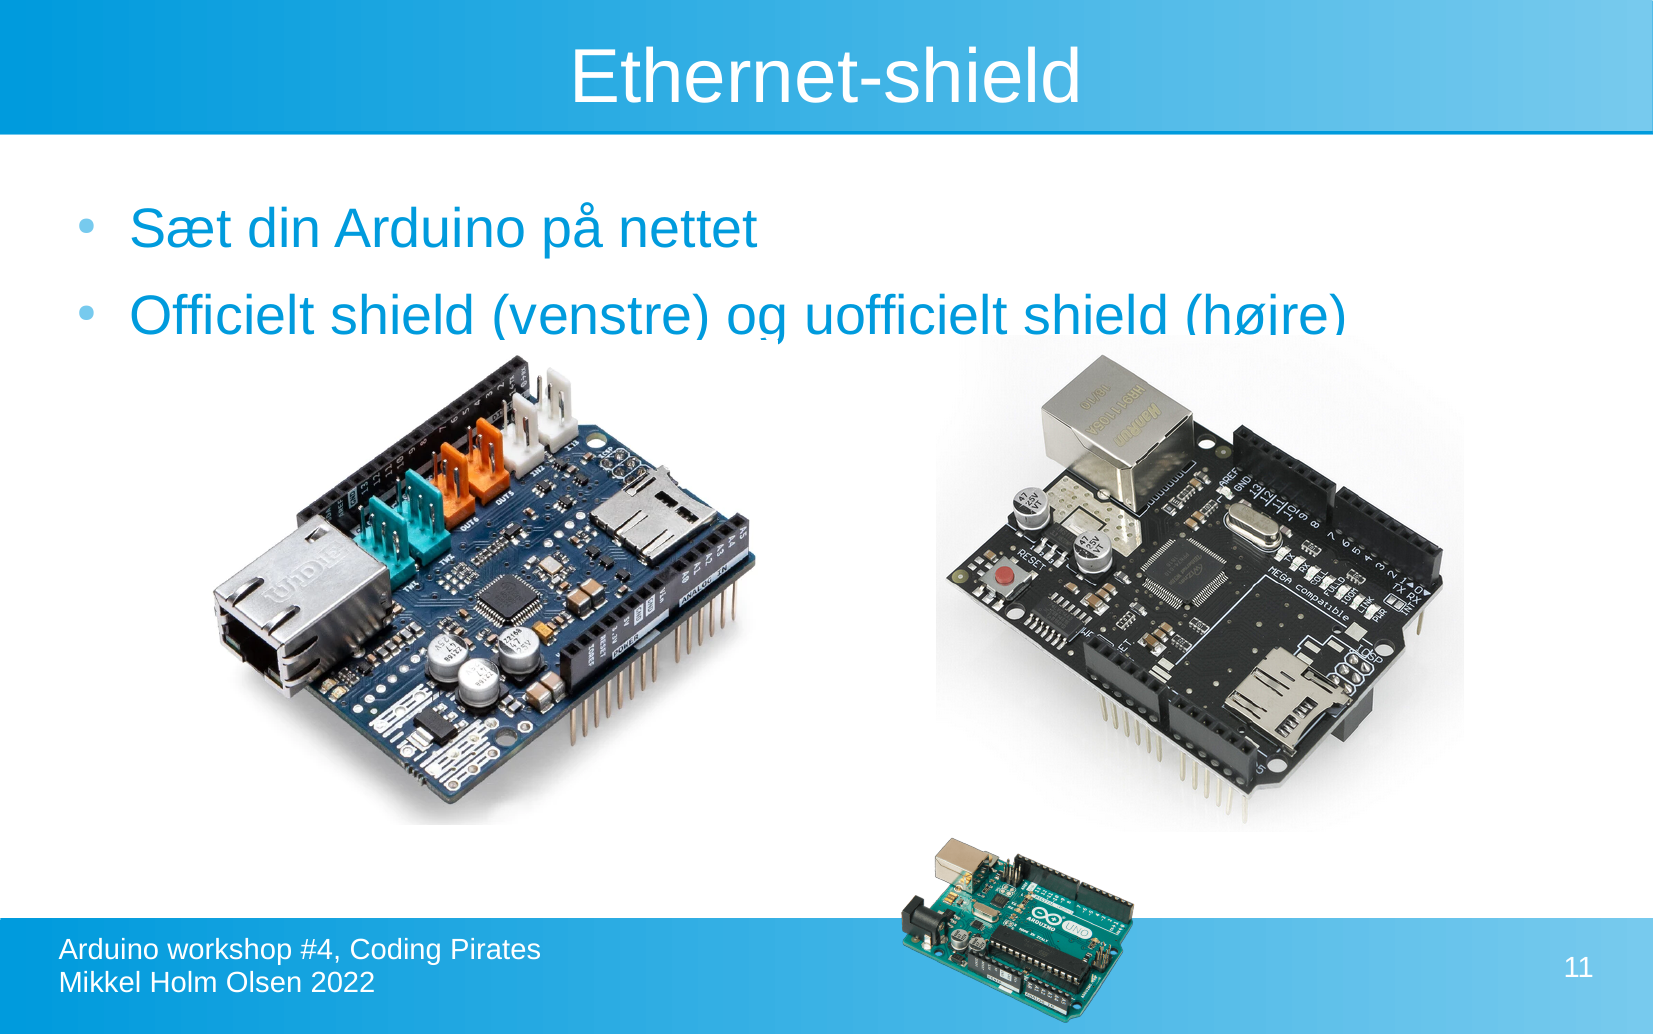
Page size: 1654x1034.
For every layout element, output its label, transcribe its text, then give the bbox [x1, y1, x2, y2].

picture [195, 340, 778, 826]
picture [900, 854, 1138, 1024]
title Ethernet-shield [58, 32, 1594, 120]
picture [936, 335, 1464, 832]
list Sæt din Arduino på nettet Officielt shield (venstre) og uofficielt shield (højre) [58, 196, 1594, 854]
